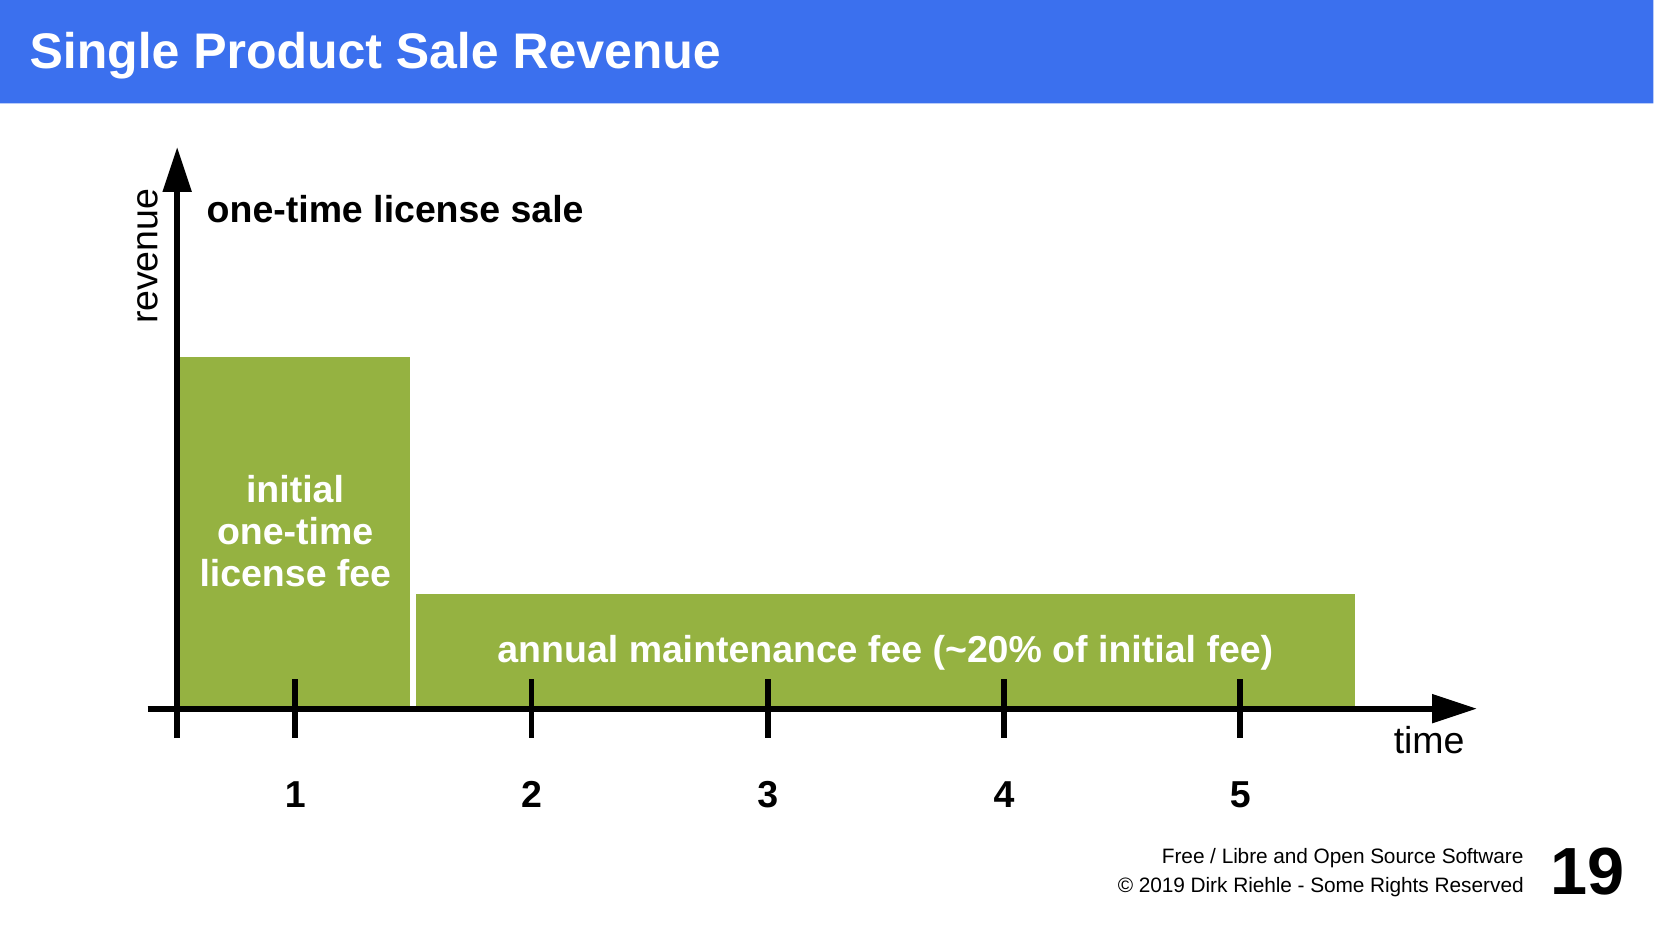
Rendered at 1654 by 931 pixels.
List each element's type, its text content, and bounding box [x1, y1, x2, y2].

text_box 3 [708, 708, 827, 827]
text_box 1 [236, 708, 355, 827]
text_box initial one-time license fee [180, 414, 414, 706]
text_box annual maintenance fee (~20% of initial fee) [414, 590, 1359, 706]
title Single Product Sale Revenue [0, 0, 1654, 104]
text_box revenue [88, 177, 177, 384]
text_box 4 [944, 708, 1063, 827]
text_box 5 [1181, 708, 1300, 827]
text_box one-time license sale [177, 177, 1477, 414]
text_box 2 [472, 708, 591, 827]
text_box time [1358, 707, 1477, 826]
